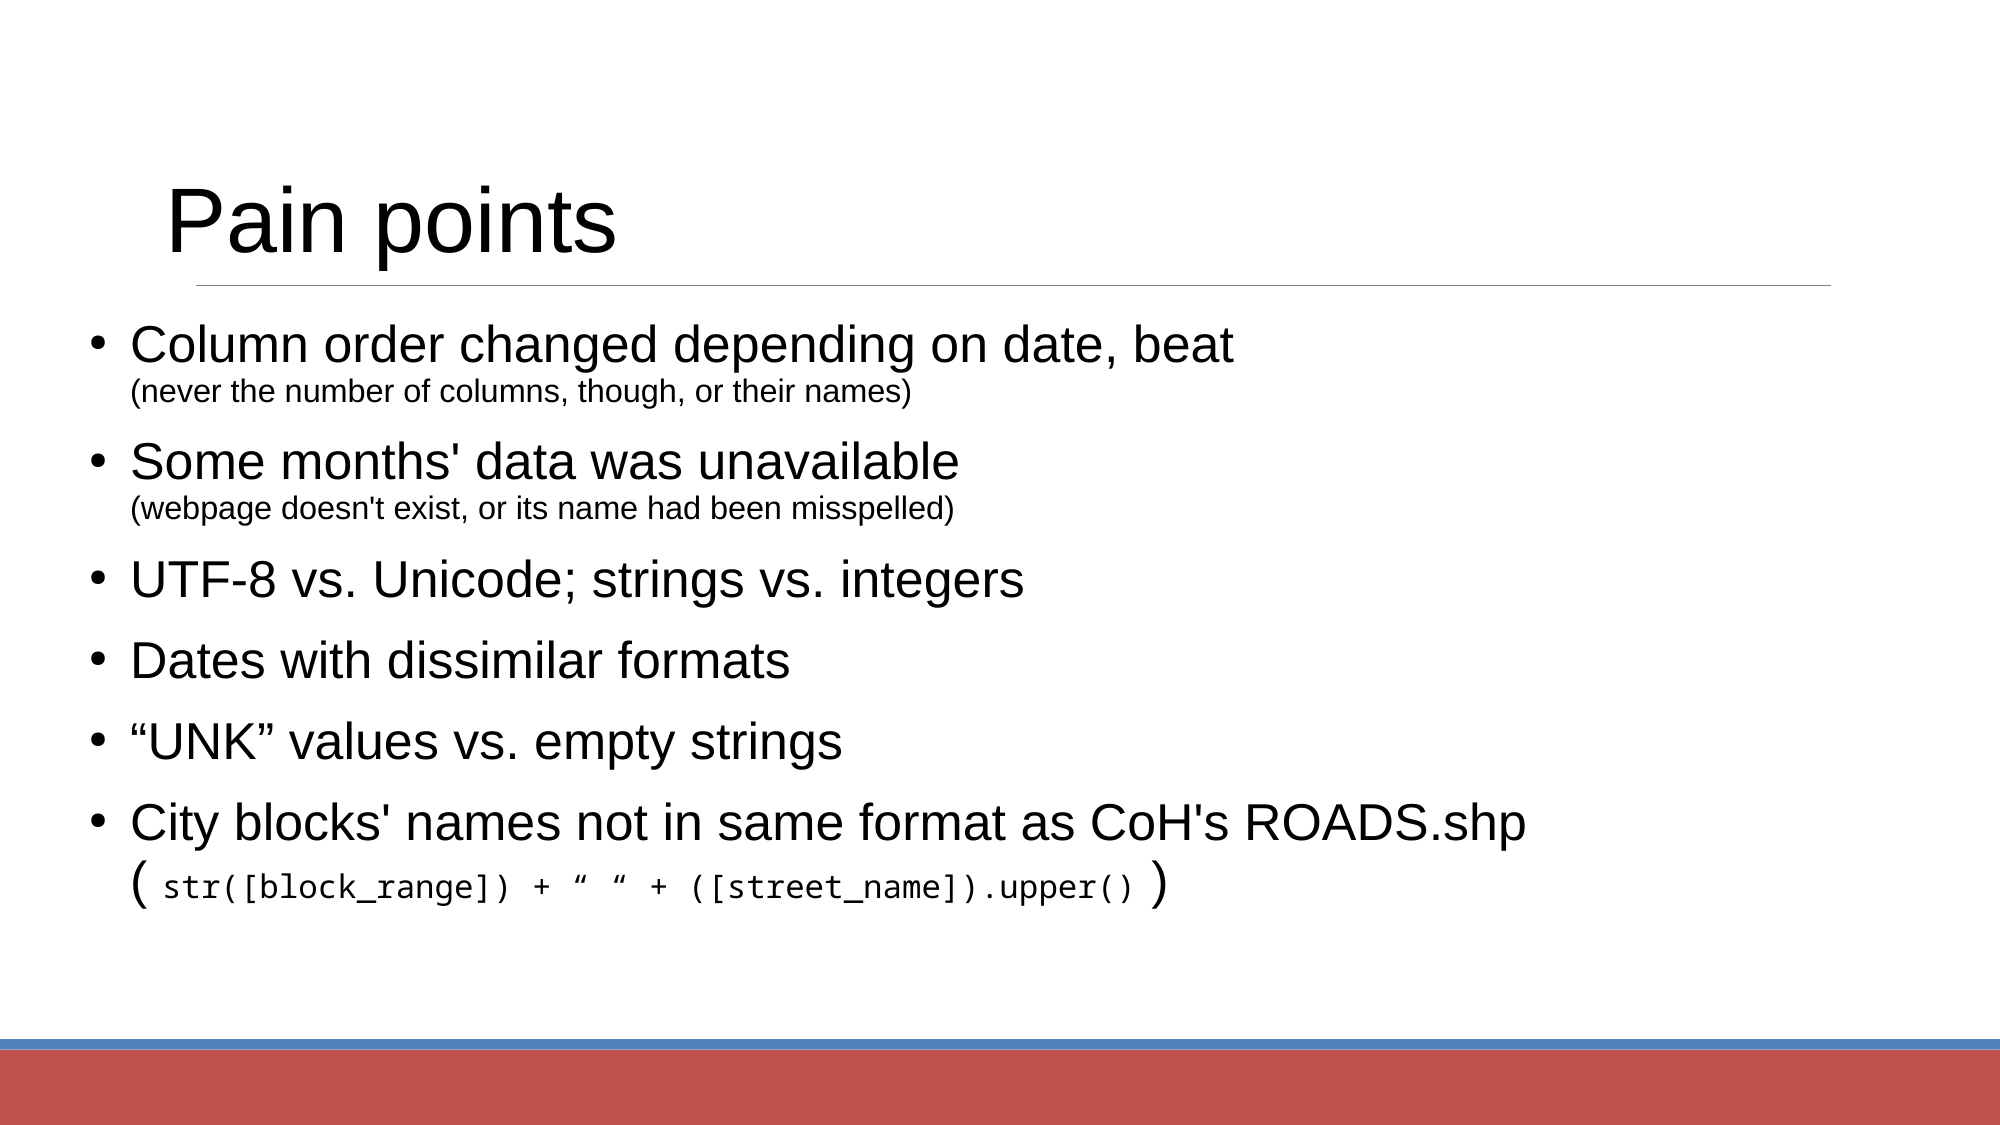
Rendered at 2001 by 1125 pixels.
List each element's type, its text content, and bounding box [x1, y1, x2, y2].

list Column order changed depending on date, beat (never the number of columns, though, or their names) Some months' data was unavailable (webpage doesn't exist, or its name had been misspelled) UTF-8 vs. Unicode; strings vs. integers Dates with dissimilar formats “UNK” values vs. empty strings City blocks' names not in same format as CoH's ROADS.shp ( str([block_range]) + “ “ + ([street_name]).upper() ) [75, 314, 1891, 968]
title Pain points [165, 127, 1891, 314]
